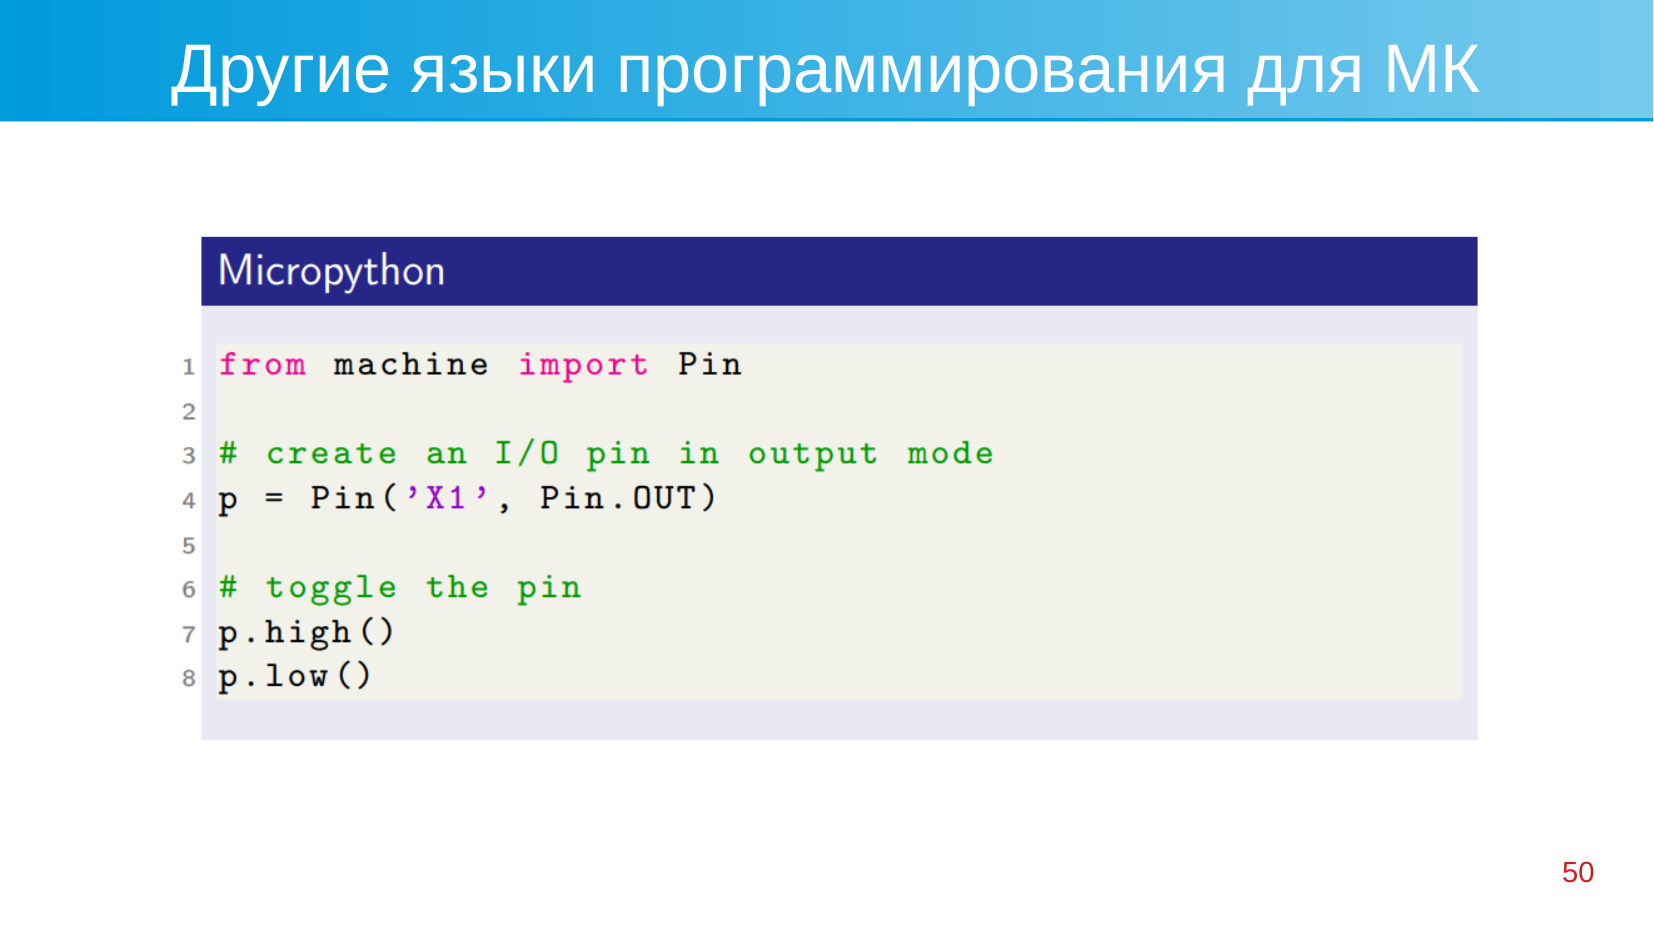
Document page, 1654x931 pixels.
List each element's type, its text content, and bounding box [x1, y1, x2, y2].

picture [174, 217, 1479, 751]
title Другие языки программирования для МК [59, 29, 1595, 108]
